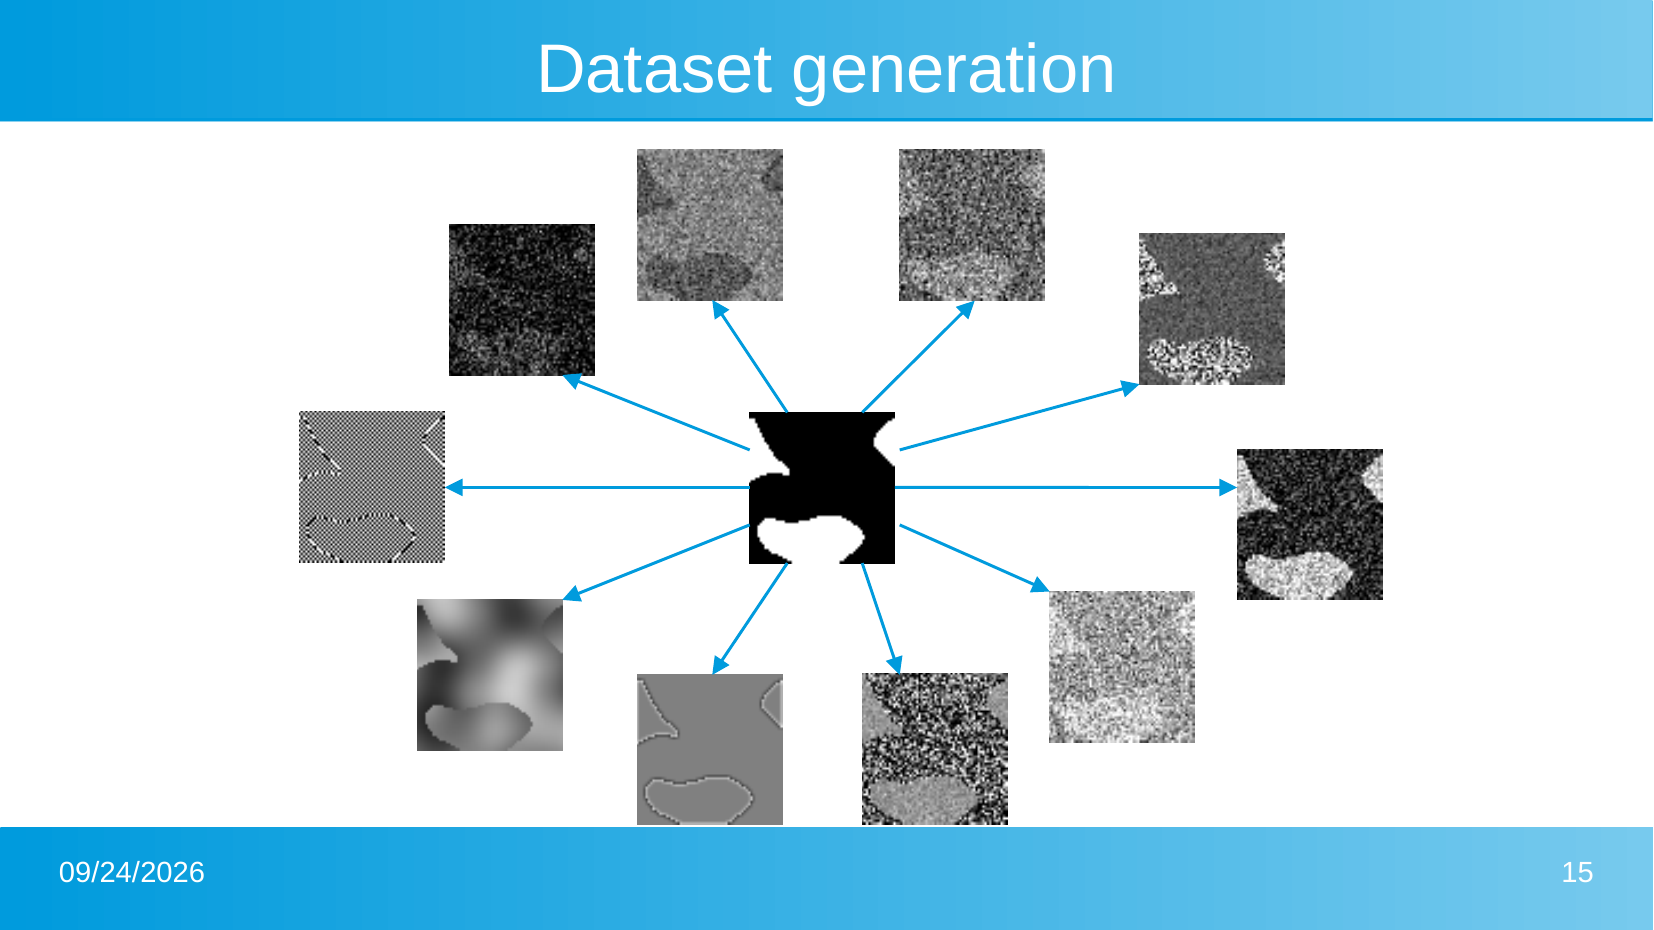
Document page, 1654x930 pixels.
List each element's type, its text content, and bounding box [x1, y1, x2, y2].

picture [417, 599, 563, 751]
picture [1237, 449, 1383, 600]
picture [637, 674, 783, 825]
title Dataset generation [58, 29, 1594, 108]
picture [449, 224, 595, 376]
picture [1139, 233, 1285, 385]
picture [862, 673, 1008, 825]
picture [299, 411, 445, 563]
picture [1049, 590, 1195, 743]
picture [749, 412, 895, 564]
picture [899, 149, 1045, 301]
picture [637, 149, 783, 301]
